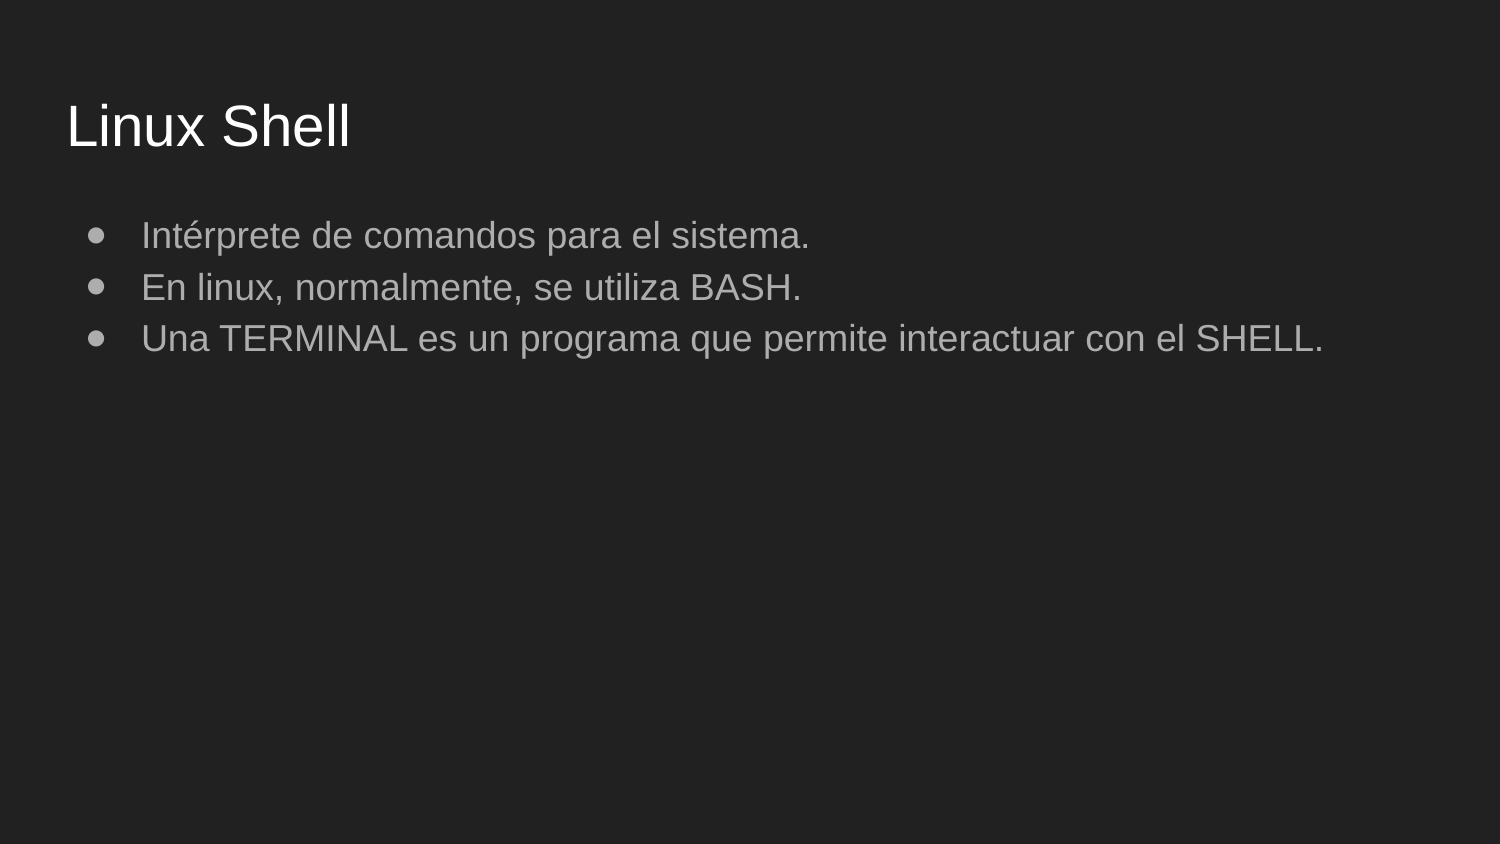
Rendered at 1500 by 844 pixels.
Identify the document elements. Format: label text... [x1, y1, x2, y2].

list Intérprete de comandos para el sistema. En linux, normalmente, se utiliza BASH. Una TERMINAL es un programa que permite interactuar con el SHELL. [51, 189, 1449, 750]
title Linux Shell [51, 72, 1449, 167]
